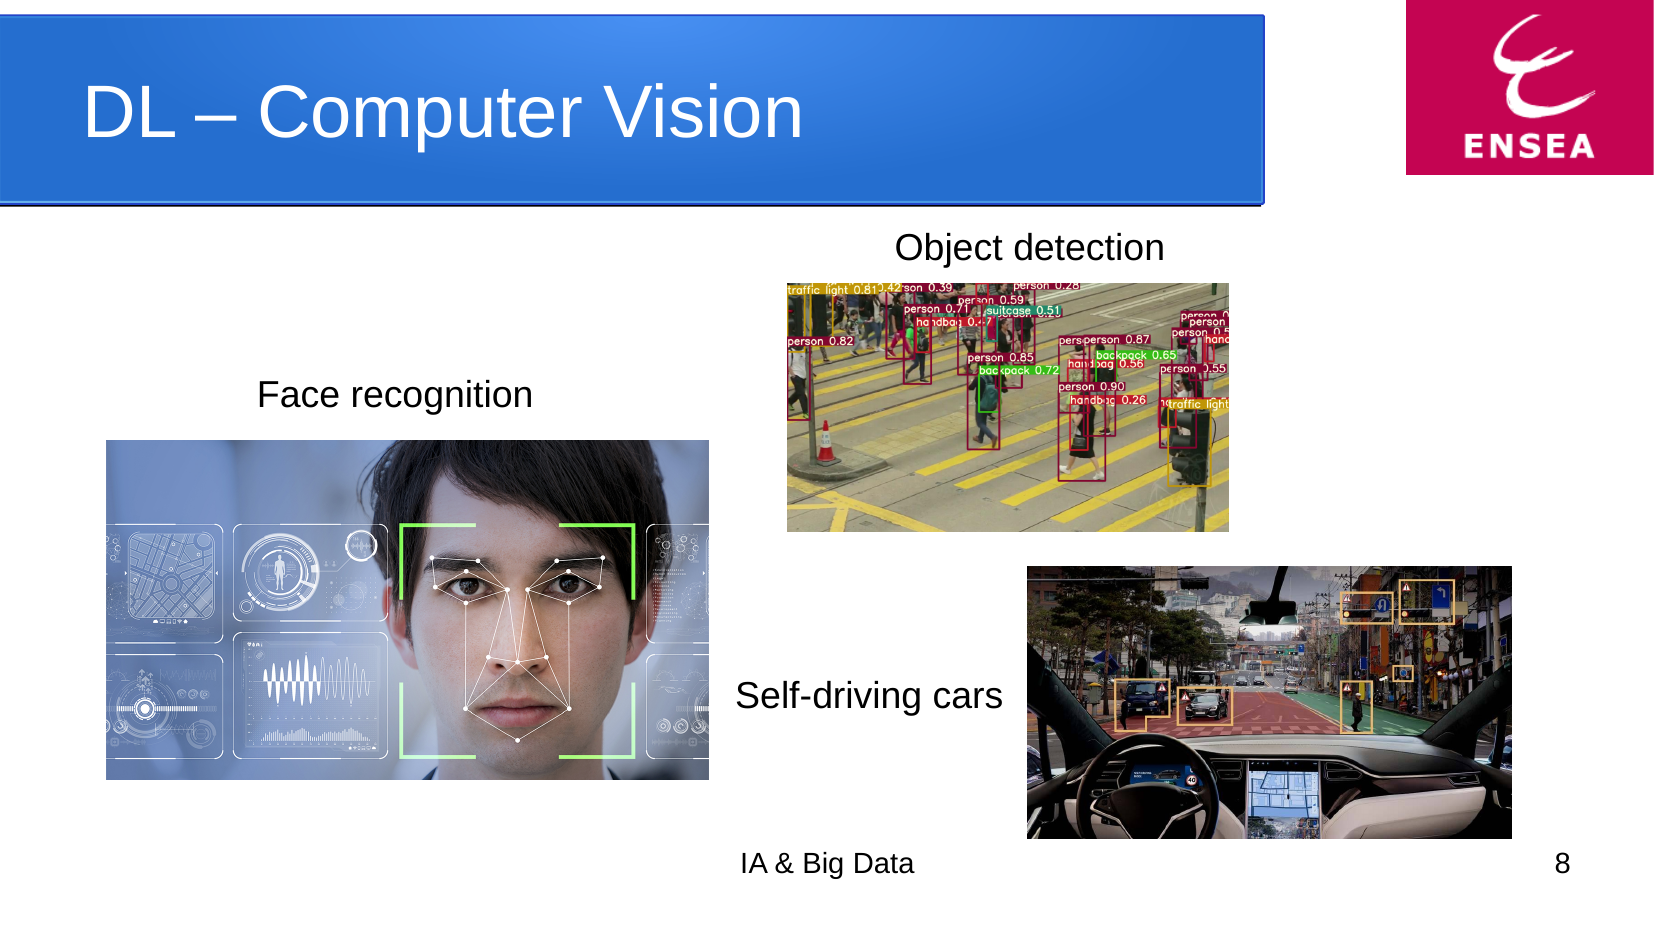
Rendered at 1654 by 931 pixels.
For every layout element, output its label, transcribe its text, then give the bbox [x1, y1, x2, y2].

text_box Self-driving cars [720, 667, 1028, 739]
picture [787, 283, 1229, 532]
text_box Face recognition [242, 366, 585, 423]
picture [1027, 566, 1512, 840]
title DL – Computer Vision [82, 35, 1235, 189]
text_box Object detection [879, 218, 1188, 276]
picture [106, 440, 709, 780]
picture [1406, 0, 1654, 175]
